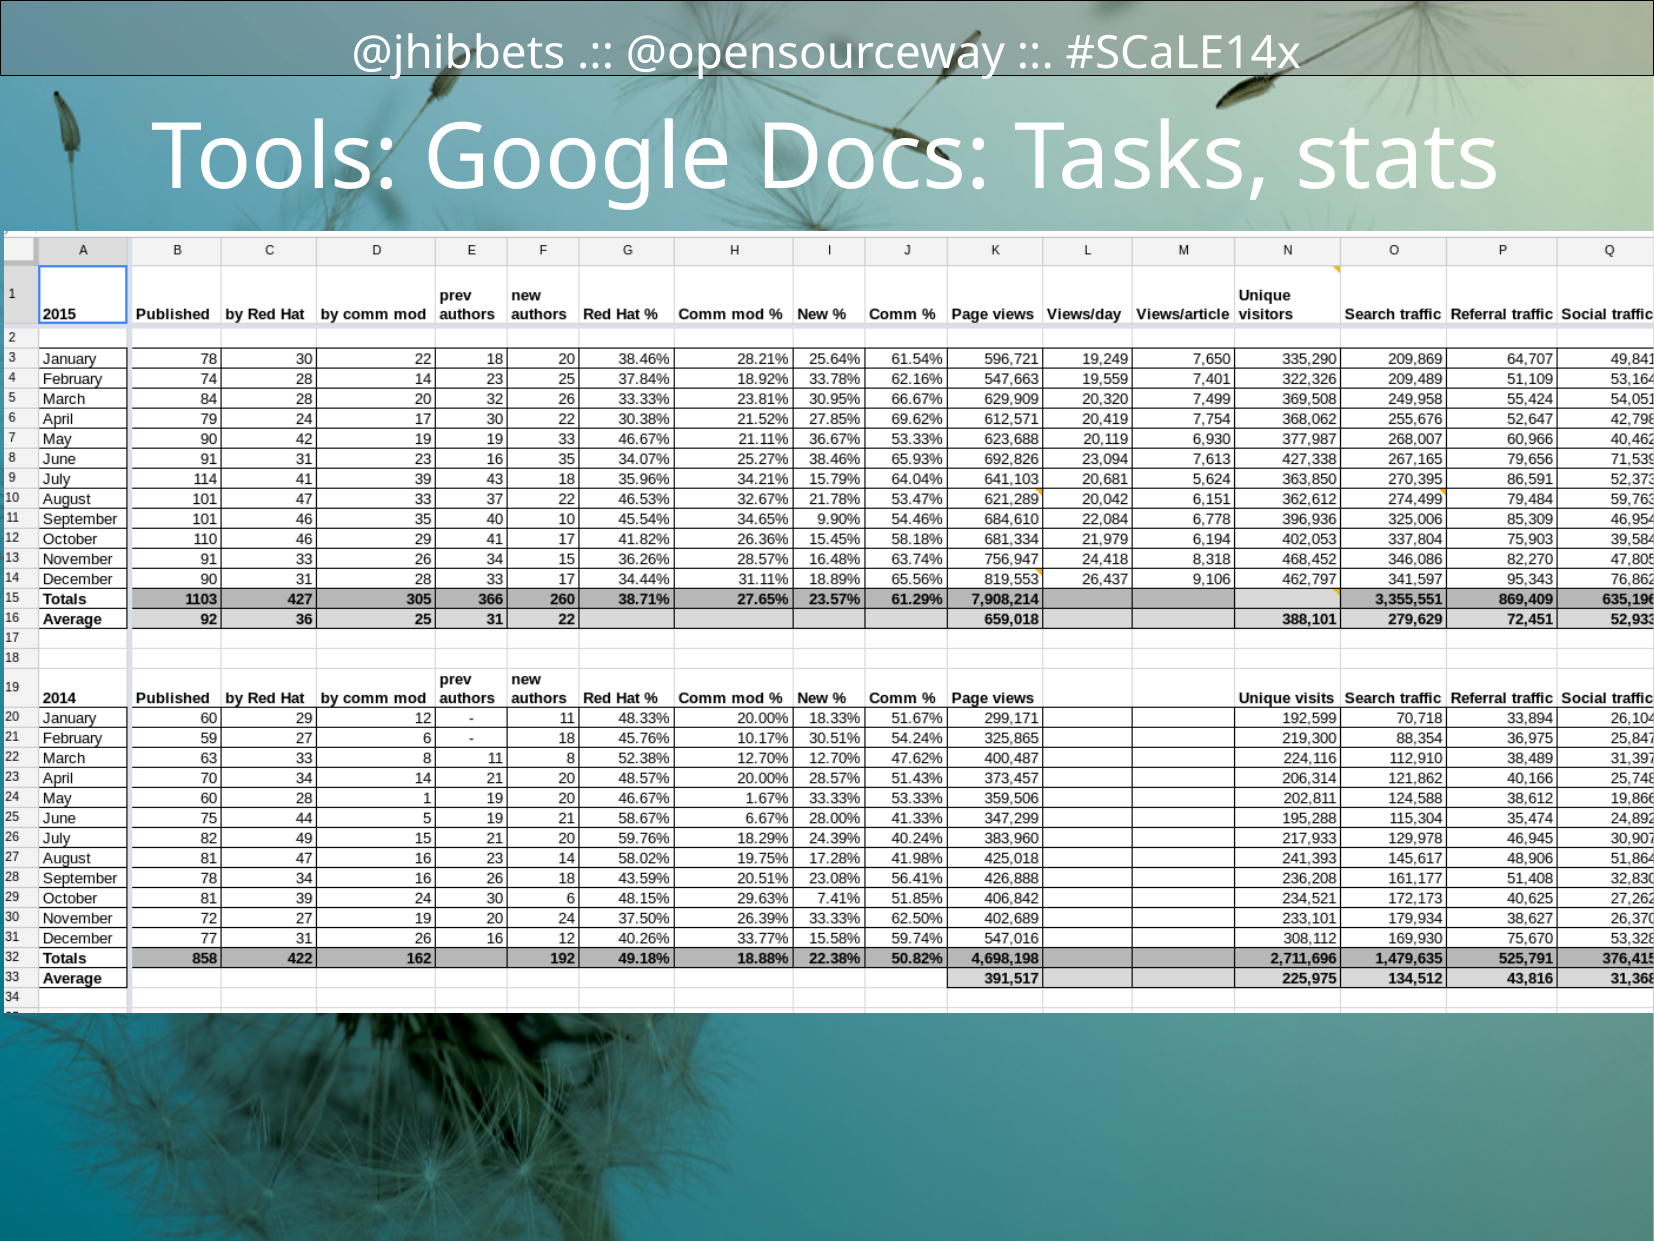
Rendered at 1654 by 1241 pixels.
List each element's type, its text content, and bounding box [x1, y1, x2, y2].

picture [0, 76, 1654, 1241]
title Tools: Google Docs: Tasks, stats [82, 49, 1571, 231]
